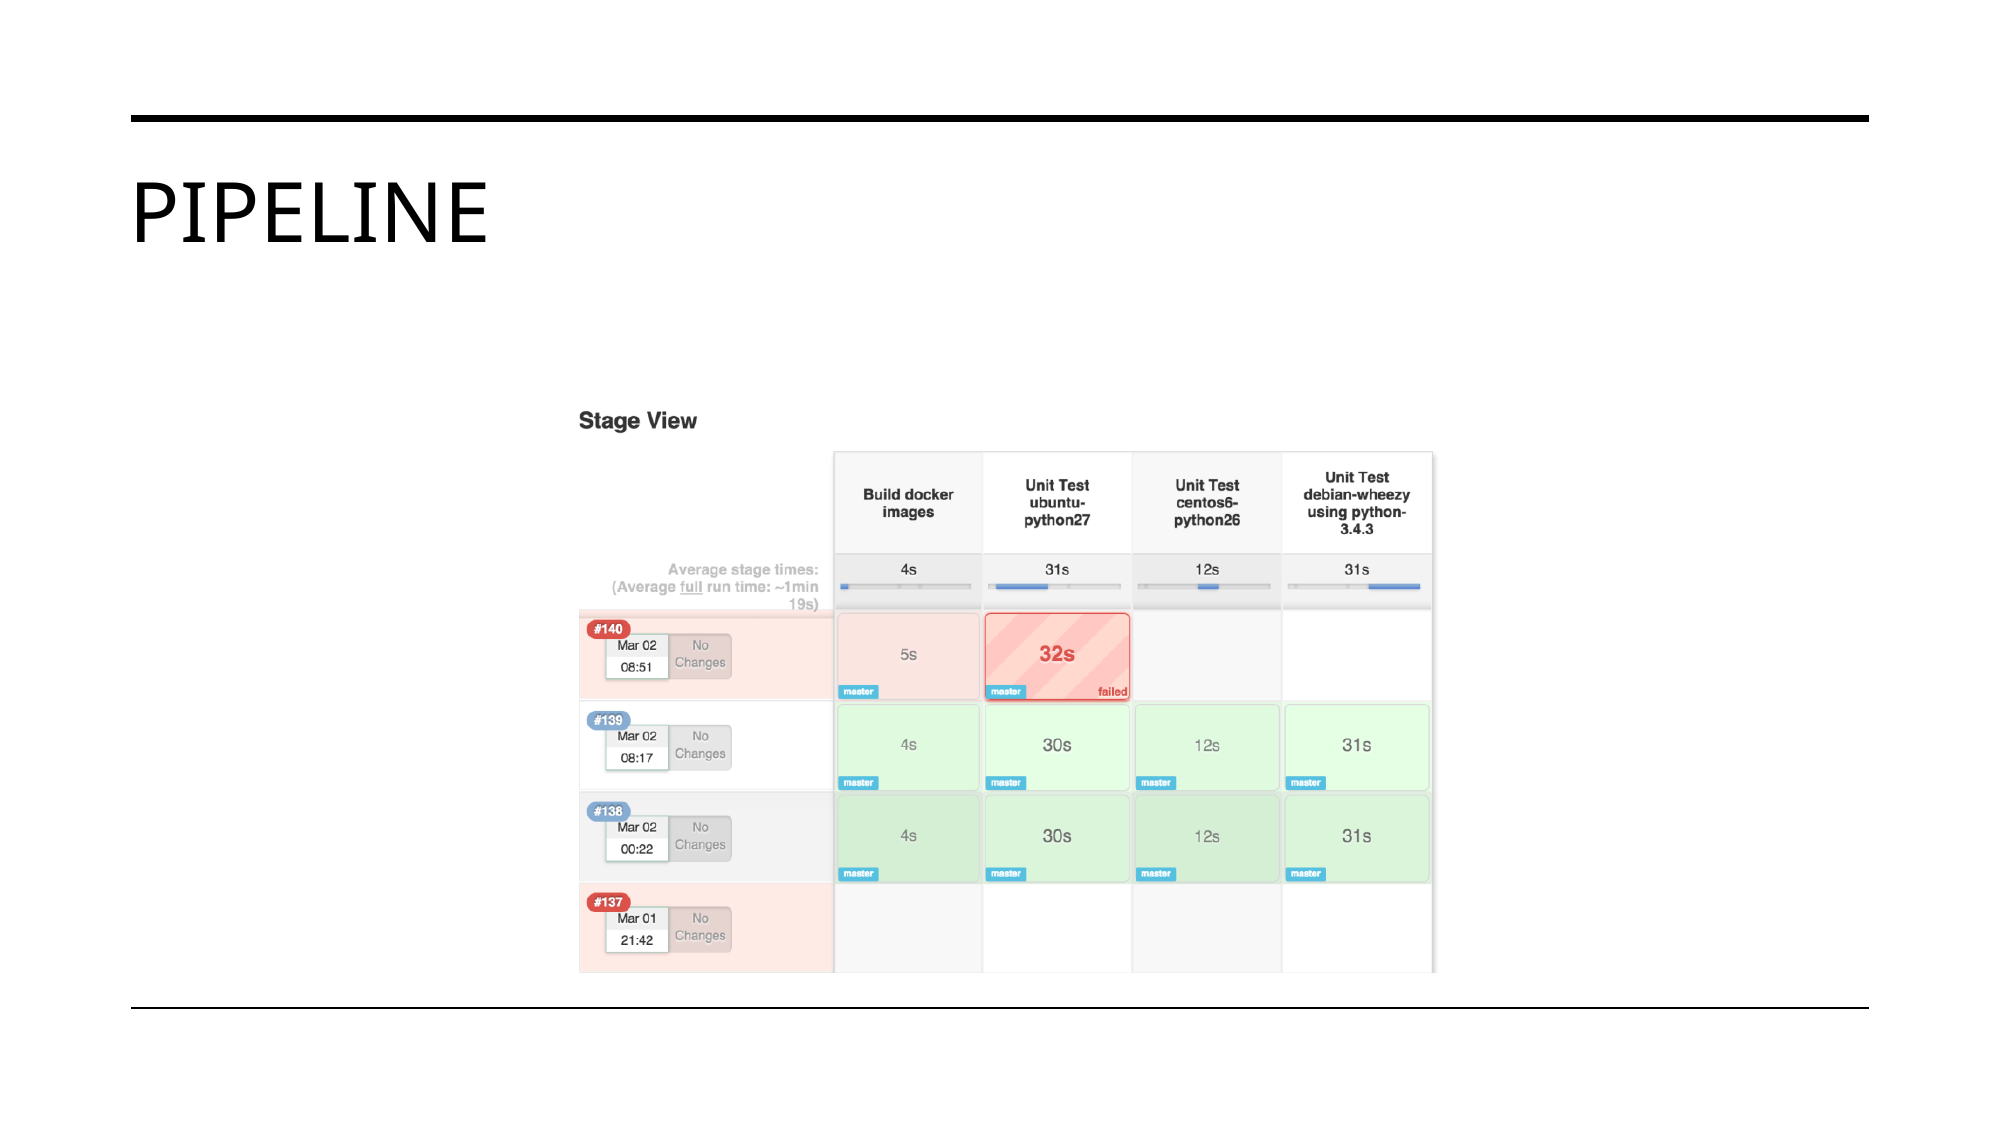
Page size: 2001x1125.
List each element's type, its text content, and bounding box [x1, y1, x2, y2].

title pipeline [114, 151, 1869, 377]
picture [545, 376, 1439, 973]
